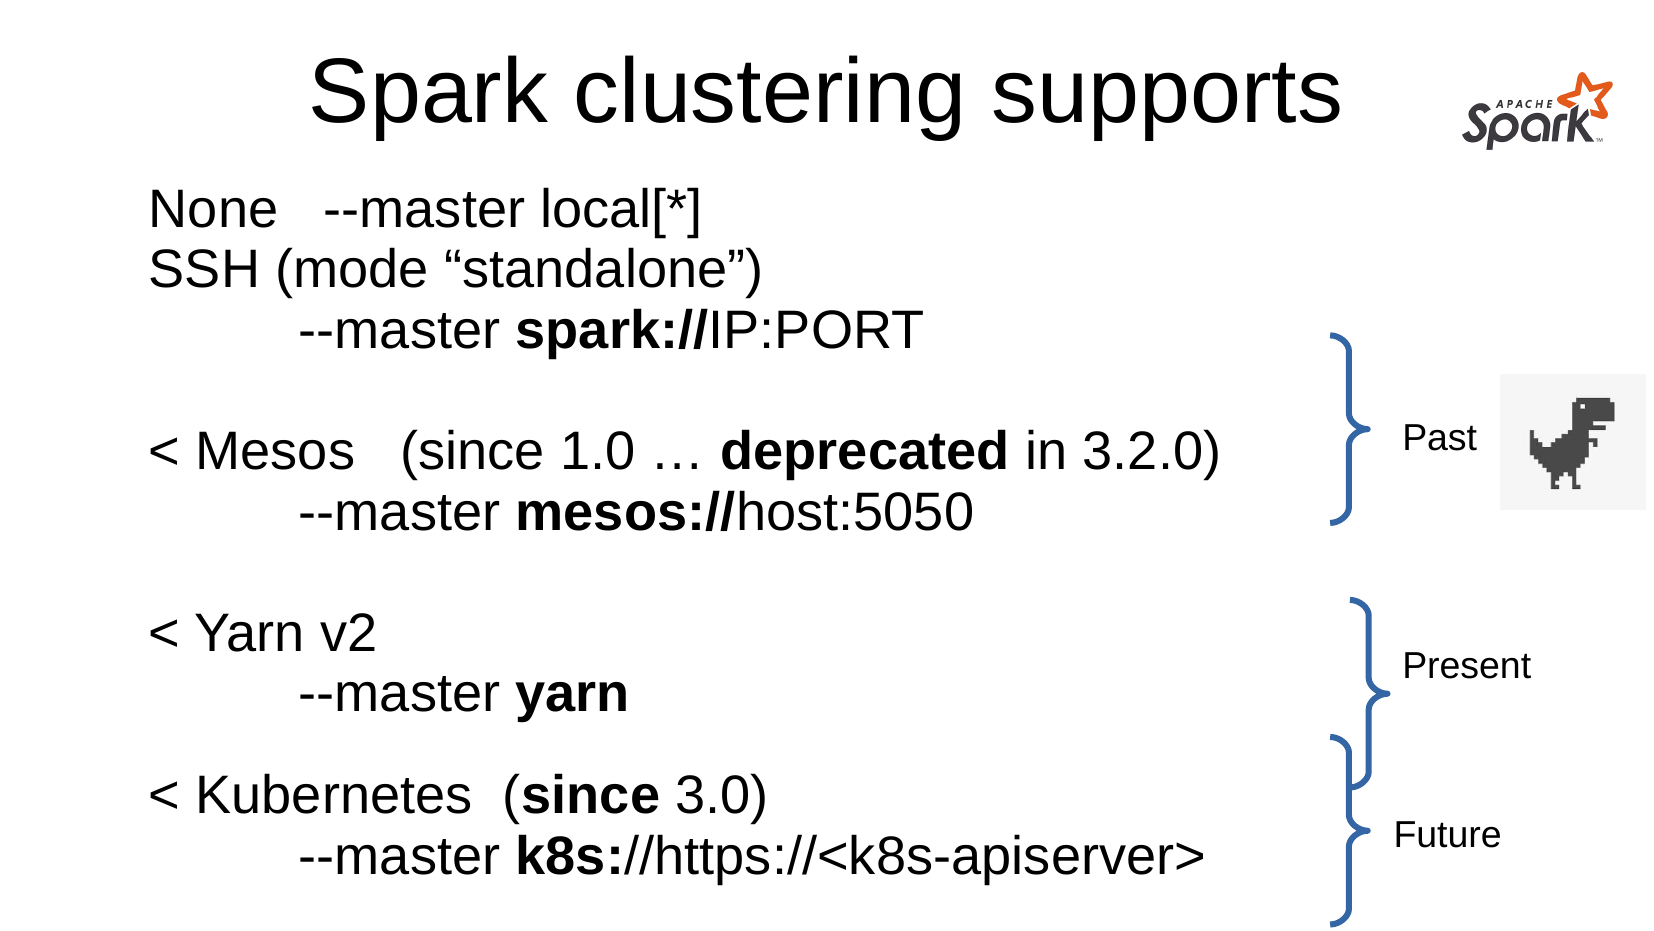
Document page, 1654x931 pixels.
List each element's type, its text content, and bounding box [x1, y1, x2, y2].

text_box Future [1378, 805, 1517, 863]
title Spark clustering supports [82, 13, 1571, 169]
text_box Present [1387, 637, 1547, 695]
picture [1500, 374, 1646, 510]
text_box Past [1387, 409, 1493, 467]
picture [1462, 72, 1613, 151]
text_box None --master local[*] SSH (mode “standalone”) --master spark://IP:PORT < Mesos (since 1.0 … deprecated in 3.2.0) --master mesos://host:5050 < Yarn v2 --master yarn < Kubernetes (since 3.0) --master k8s://https://<k8s-apiserver> [133, 170, 1237, 894]
